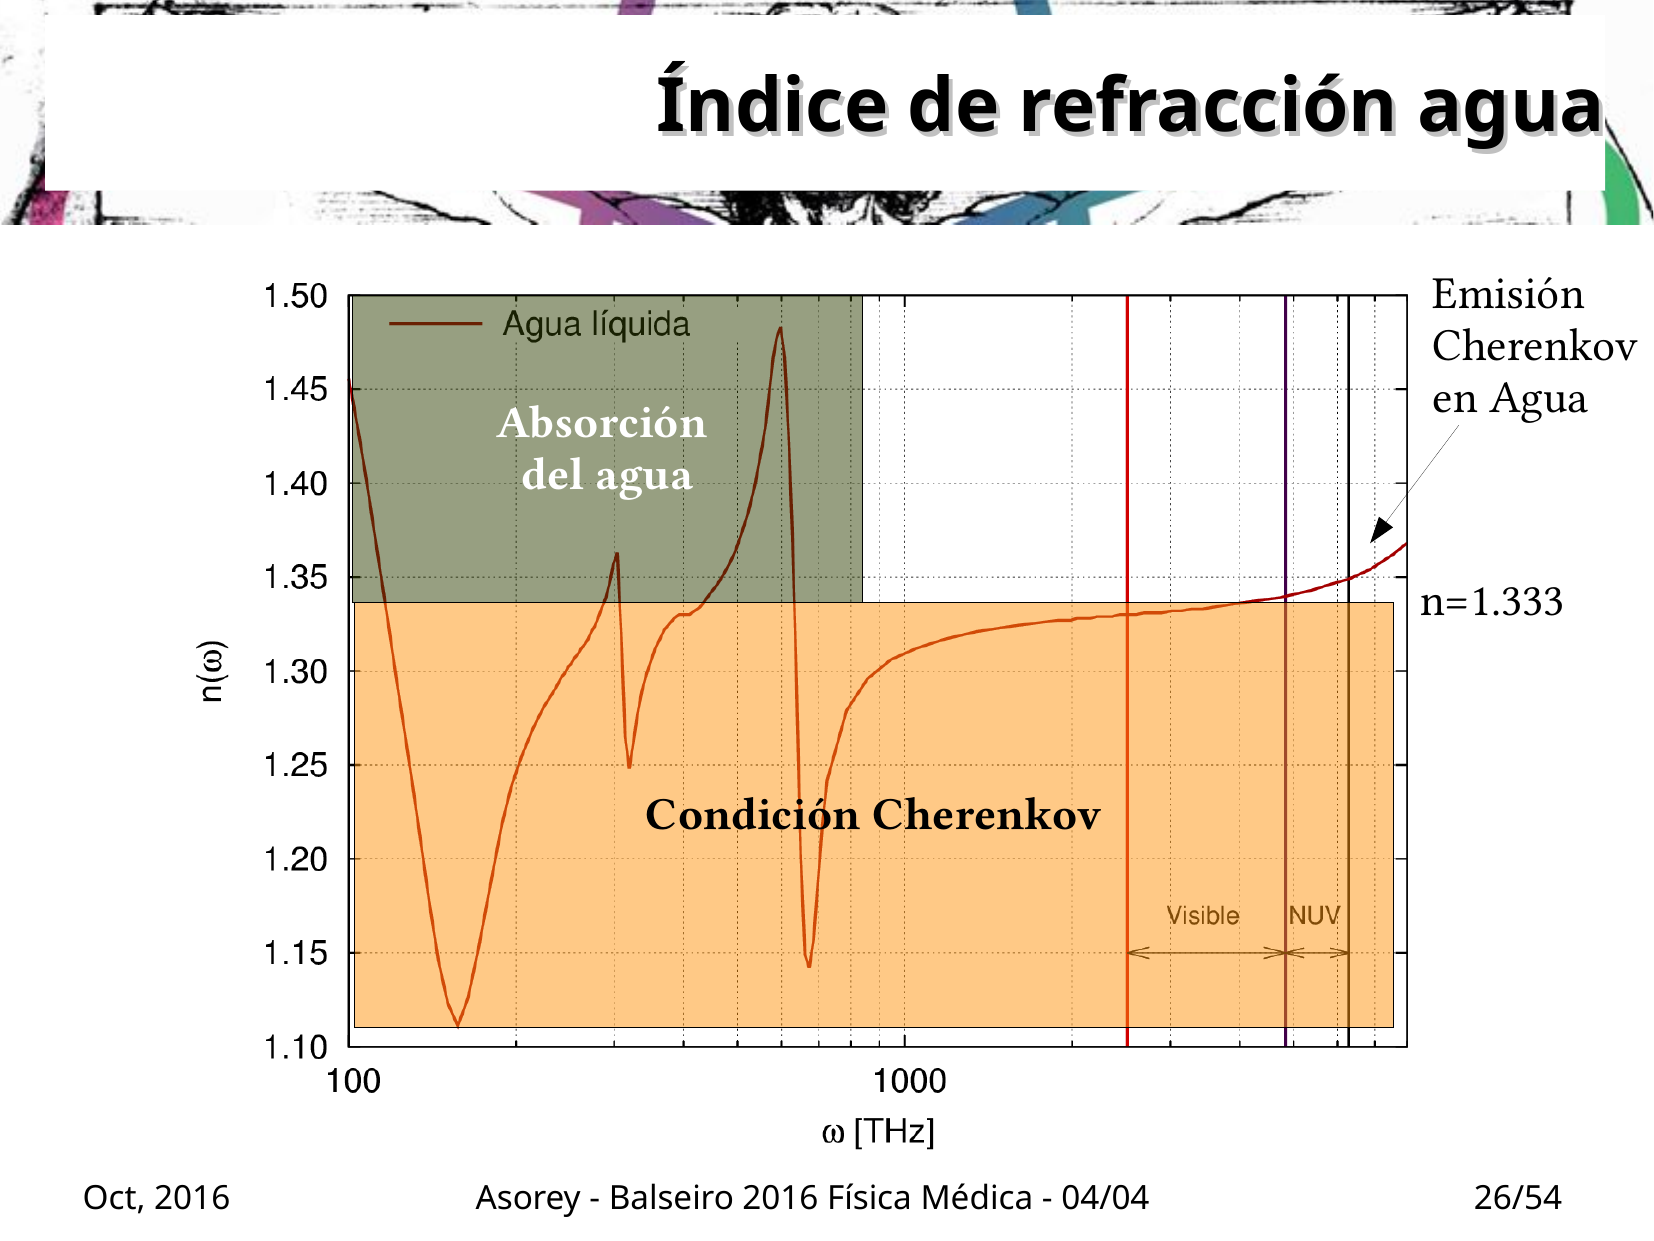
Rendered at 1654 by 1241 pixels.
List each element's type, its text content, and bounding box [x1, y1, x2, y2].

picture [182, 254, 1468, 1156]
text_box n=1.333 [1405, 566, 1581, 635]
text_box Absorción del agua [352, 295, 863, 603]
title Índice de refracción agua [45, 15, 1606, 191]
text_box Emisión Cherenkov en Agua [1417, 259, 1654, 433]
picture [0, 0, 1654, 225]
text_box Condición Cherenkov [354, 602, 1394, 1028]
